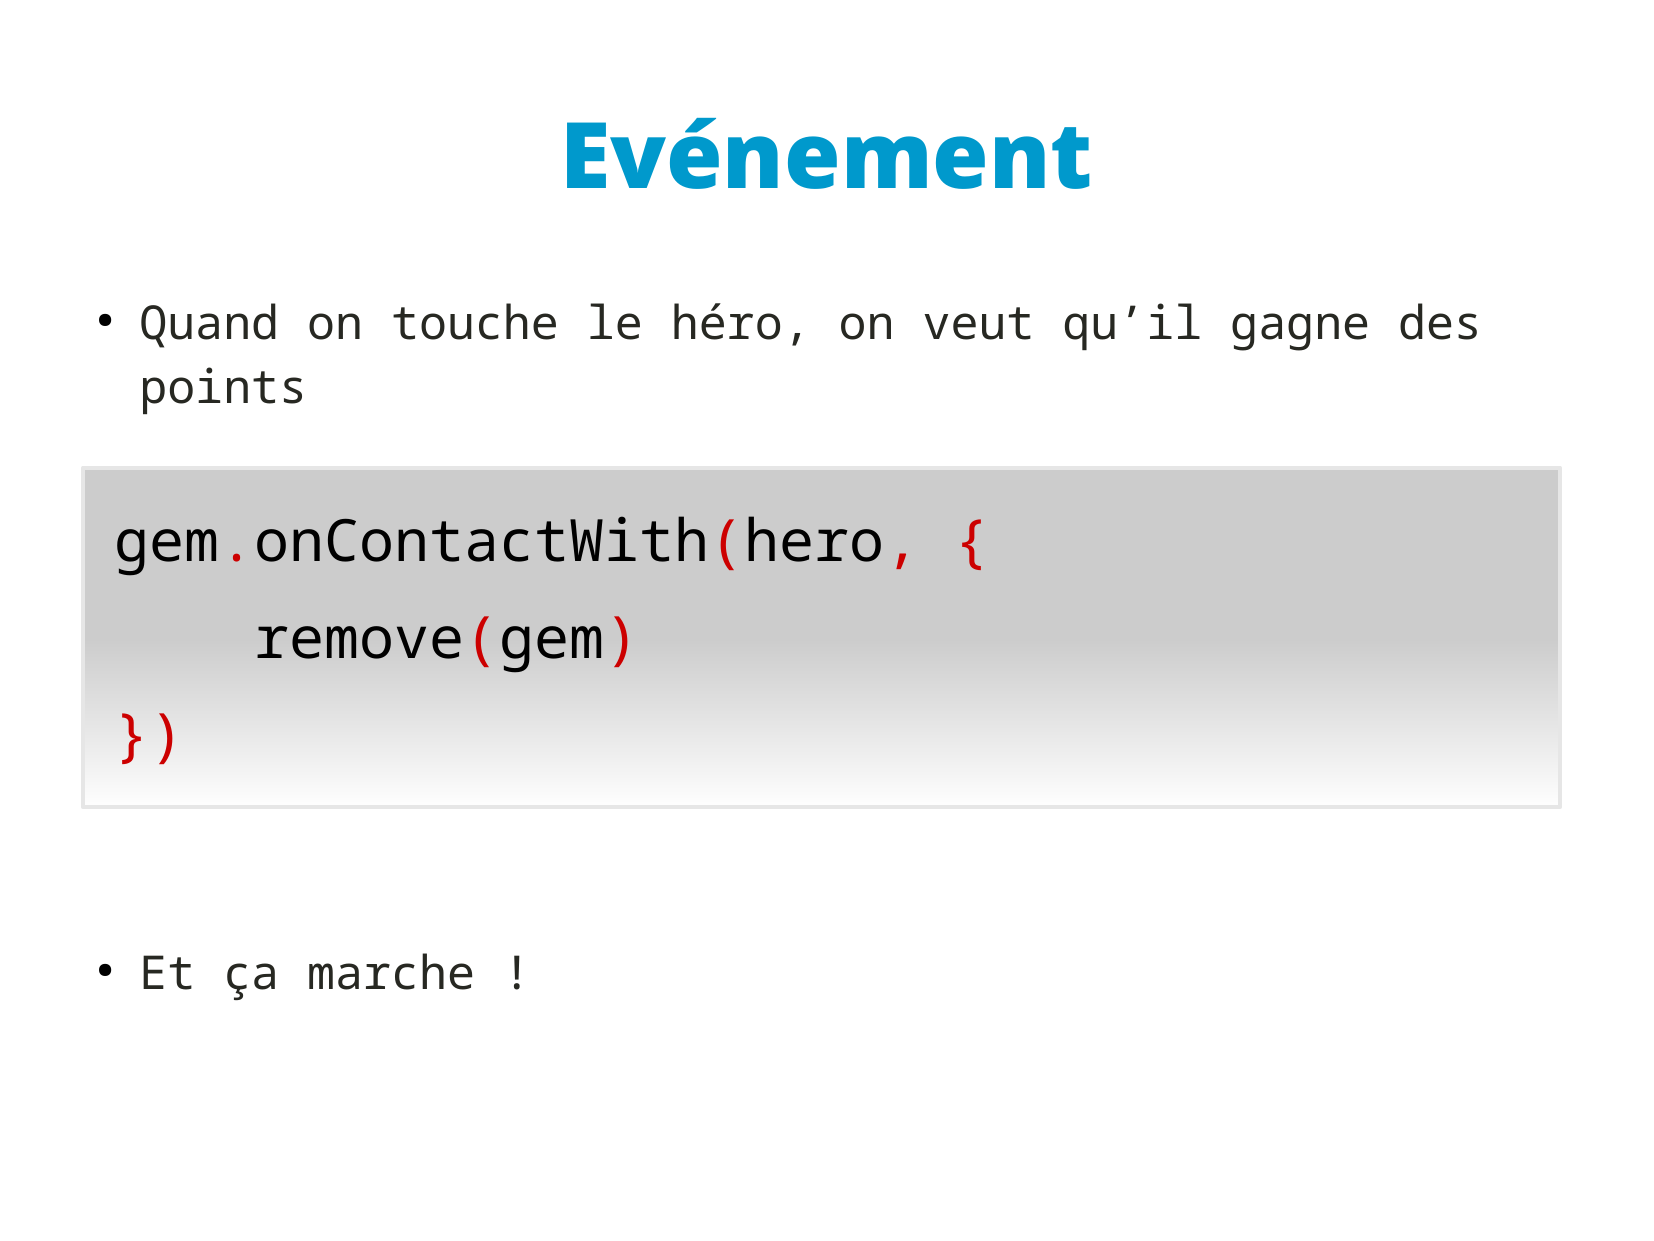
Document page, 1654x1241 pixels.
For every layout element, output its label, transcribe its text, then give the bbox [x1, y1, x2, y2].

list Quand on touche le héro, on veut qu’il gagne des points Et ça marche ! [82, 290, 1571, 1010]
title Evénement [82, 49, 1571, 257]
list gem.onContactWith(hero, { remove(gem) }) [82, 467, 1561, 808]
